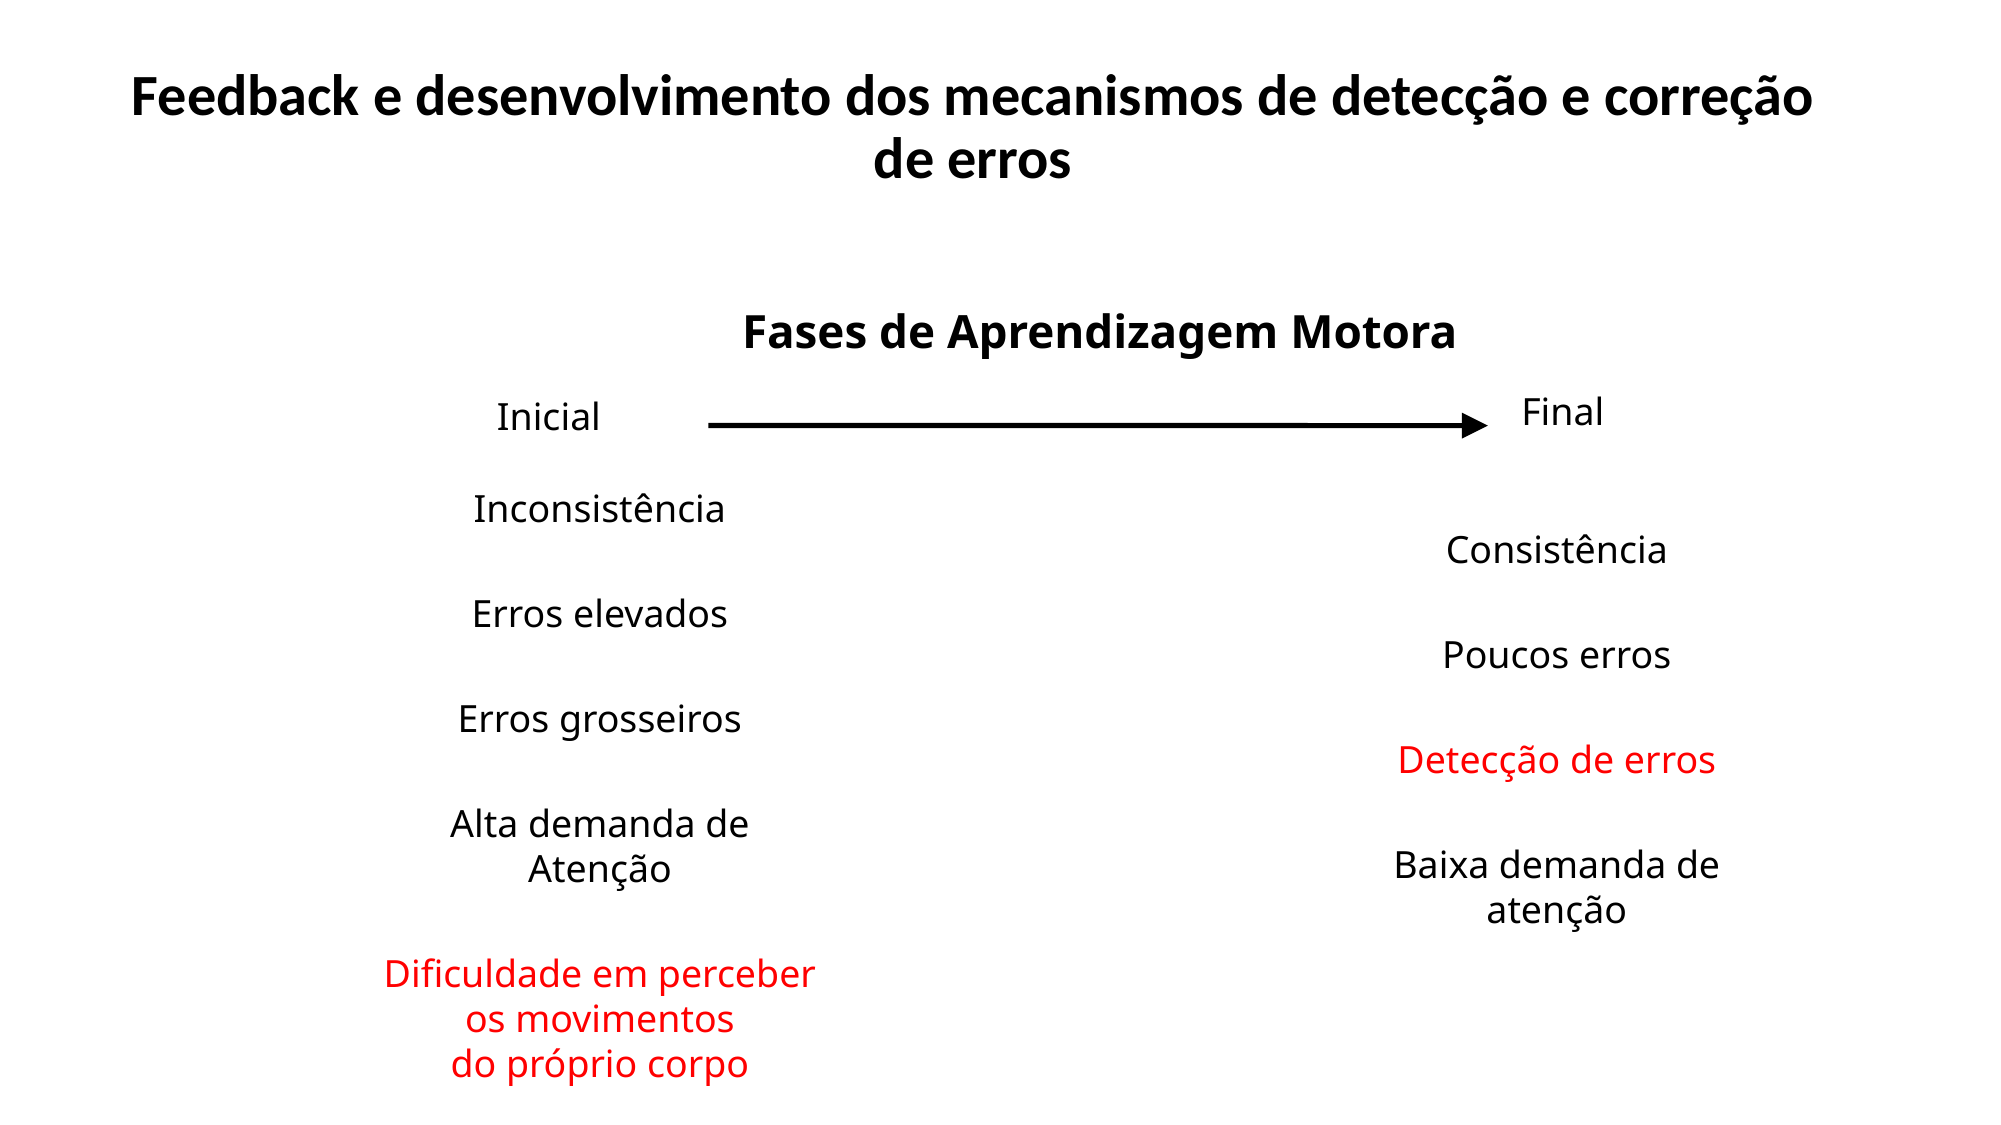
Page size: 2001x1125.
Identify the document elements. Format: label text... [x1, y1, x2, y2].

text_box Consistência Poucos erros Detecção de erros Baixa demanda de atenção [1378, 519, 1736, 939]
text_box Inicial [452, 385, 685, 446]
list Feedback e desenvolvimento dos mecanismos de detecção e correção de erros [110, 57, 1836, 288]
text_box Inconsistência Erros elevados Erros grosseiros Alta demanda de Atenção Dificuldade em perceber os movimentos do próprio corpo [368, 477, 832, 1093]
text_box Fases de Aprendizagem Motora [727, 295, 1473, 366]
text_box Final [1506, 380, 1620, 441]
